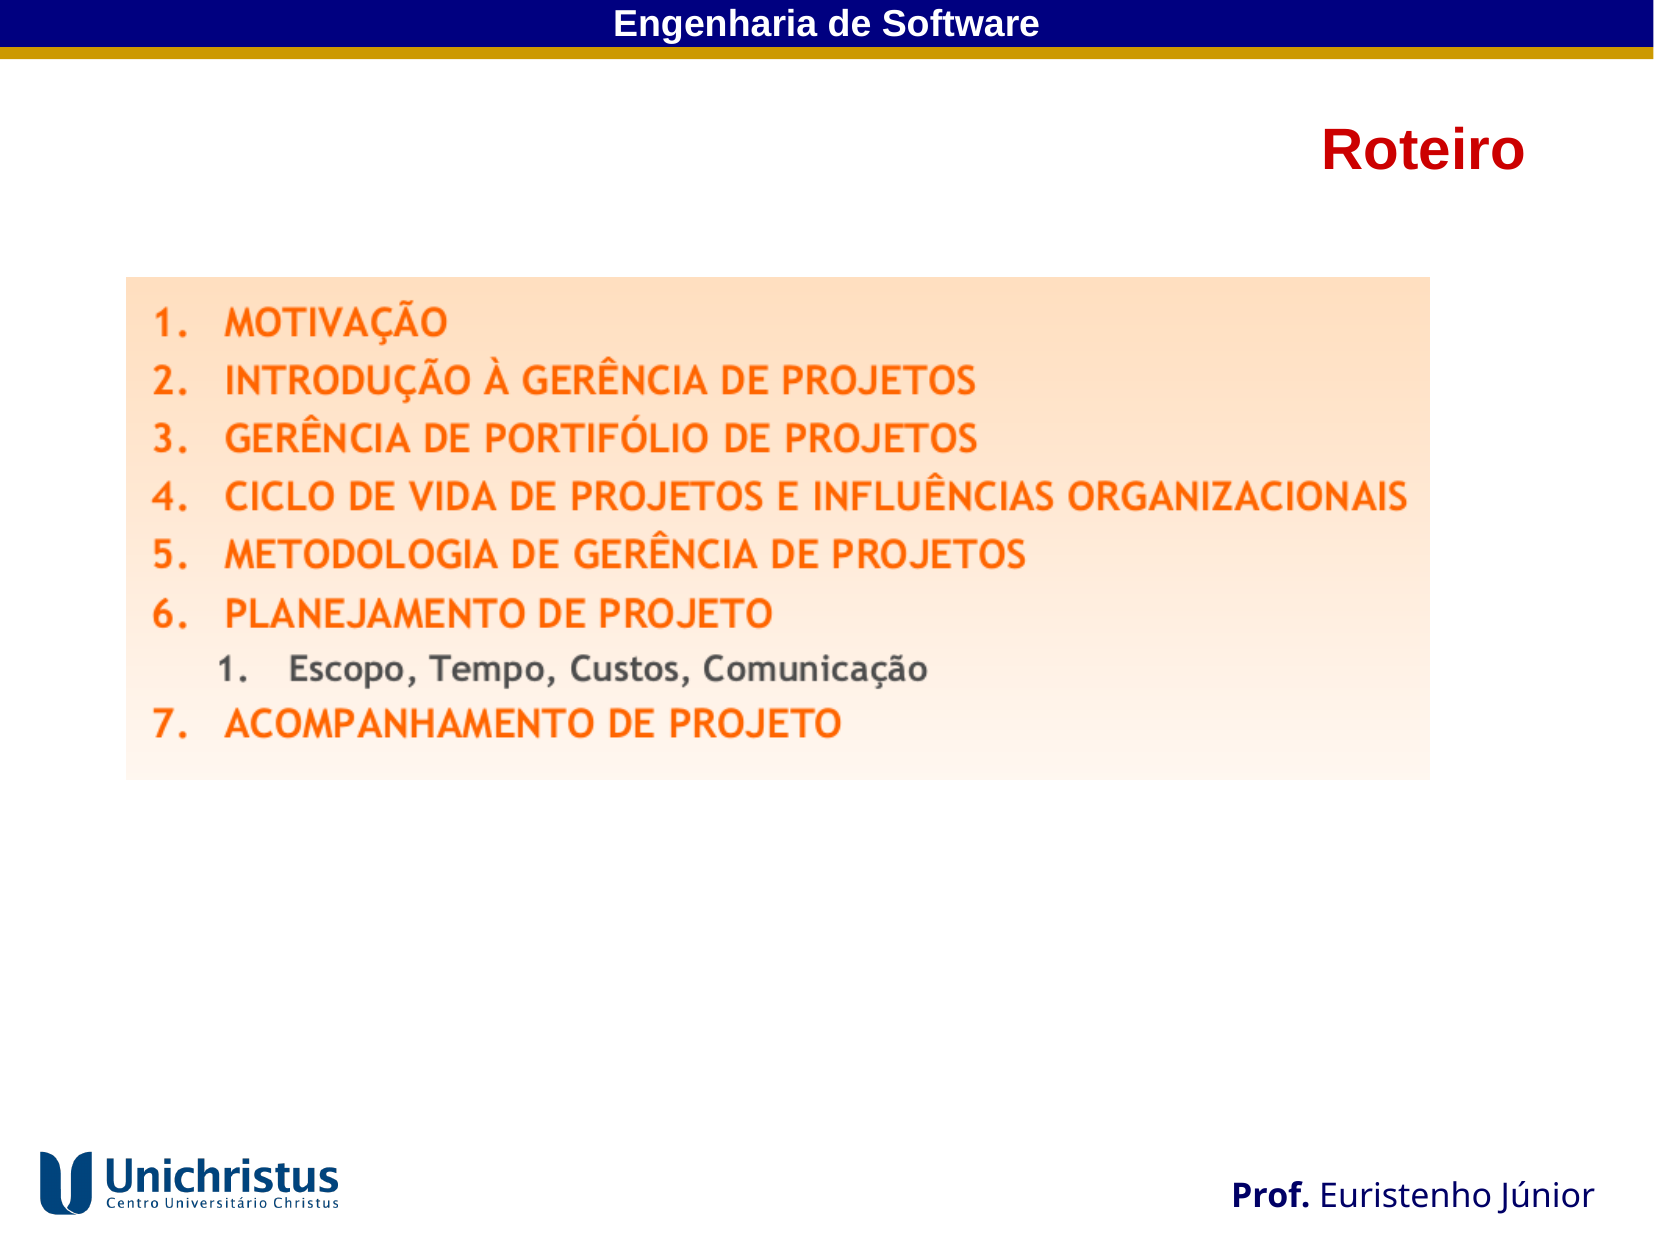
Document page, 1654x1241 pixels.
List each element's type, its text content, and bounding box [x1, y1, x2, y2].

text_box Roteiro [1307, 109, 1654, 189]
picture [35, 1148, 343, 1217]
text_box Engenharia de Software [0, 0, 1654, 47]
text_box Prof. Euristenho Júnior [1216, 1163, 1654, 1224]
picture [126, 277, 1430, 780]
text_box [0, 47, 1654, 60]
